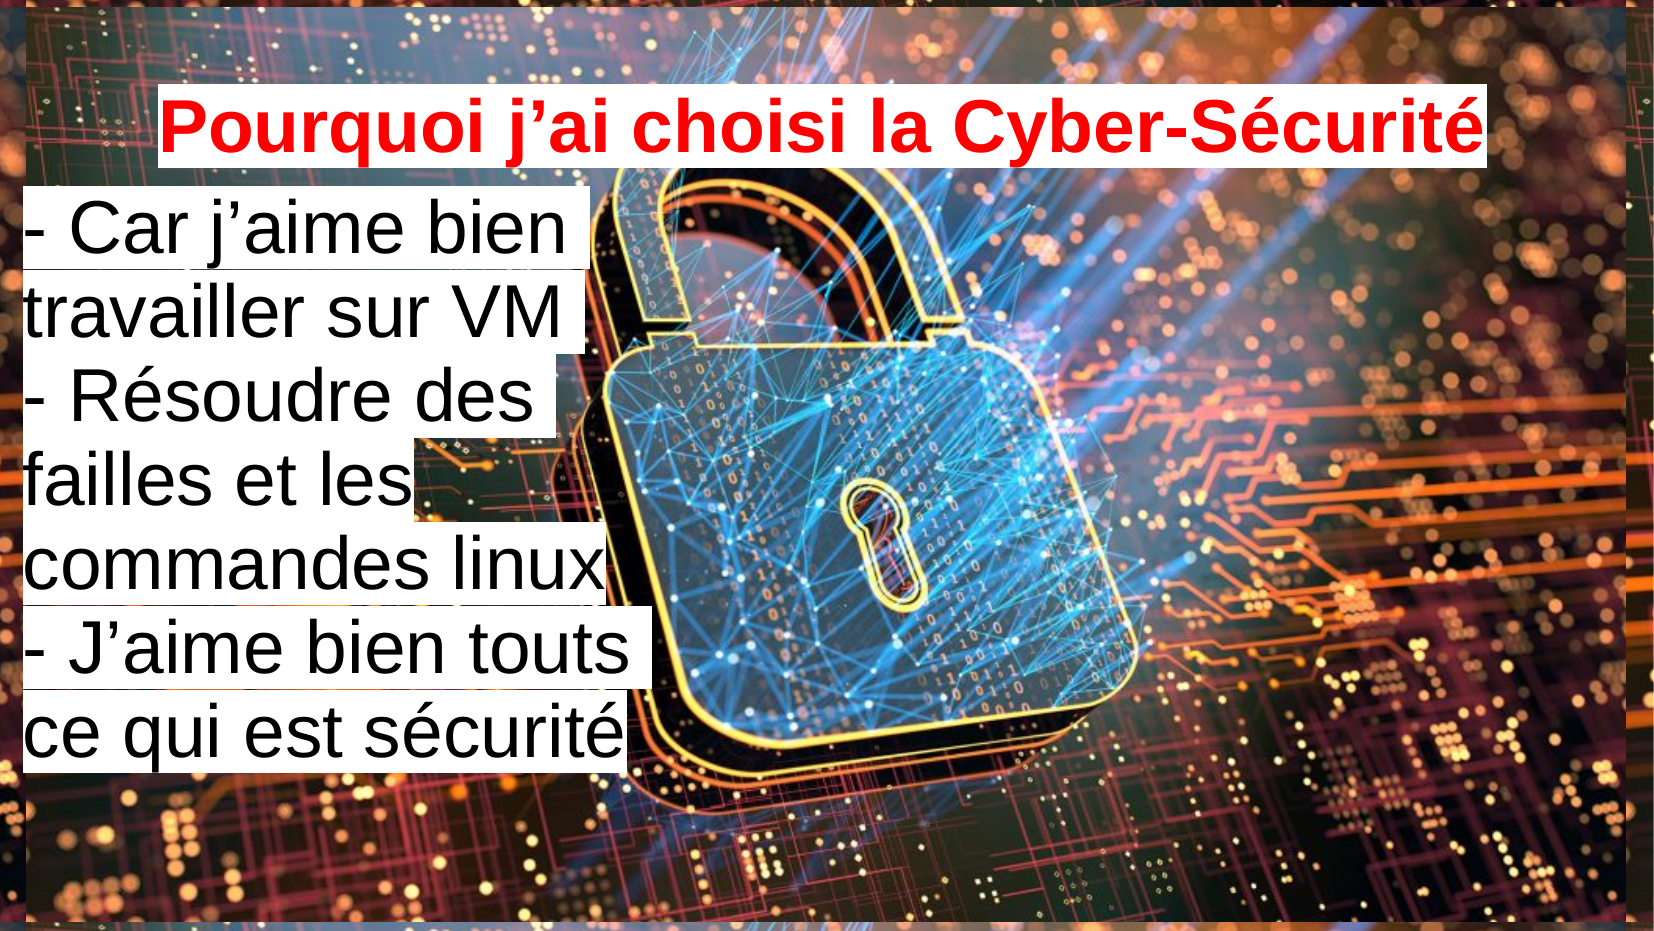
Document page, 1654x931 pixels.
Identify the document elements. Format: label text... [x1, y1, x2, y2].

picture [0, 0, 1654, 931]
text_box Pourquoi j’ai choisi la Cyber-Sécurité [56, 42, 1589, 211]
text_box - Car j’aime bien travailler sur VM - Résoudre des failles et les commandes linux - J’aime bien touts ce qui est sécurité [7, 178, 1267, 865]
